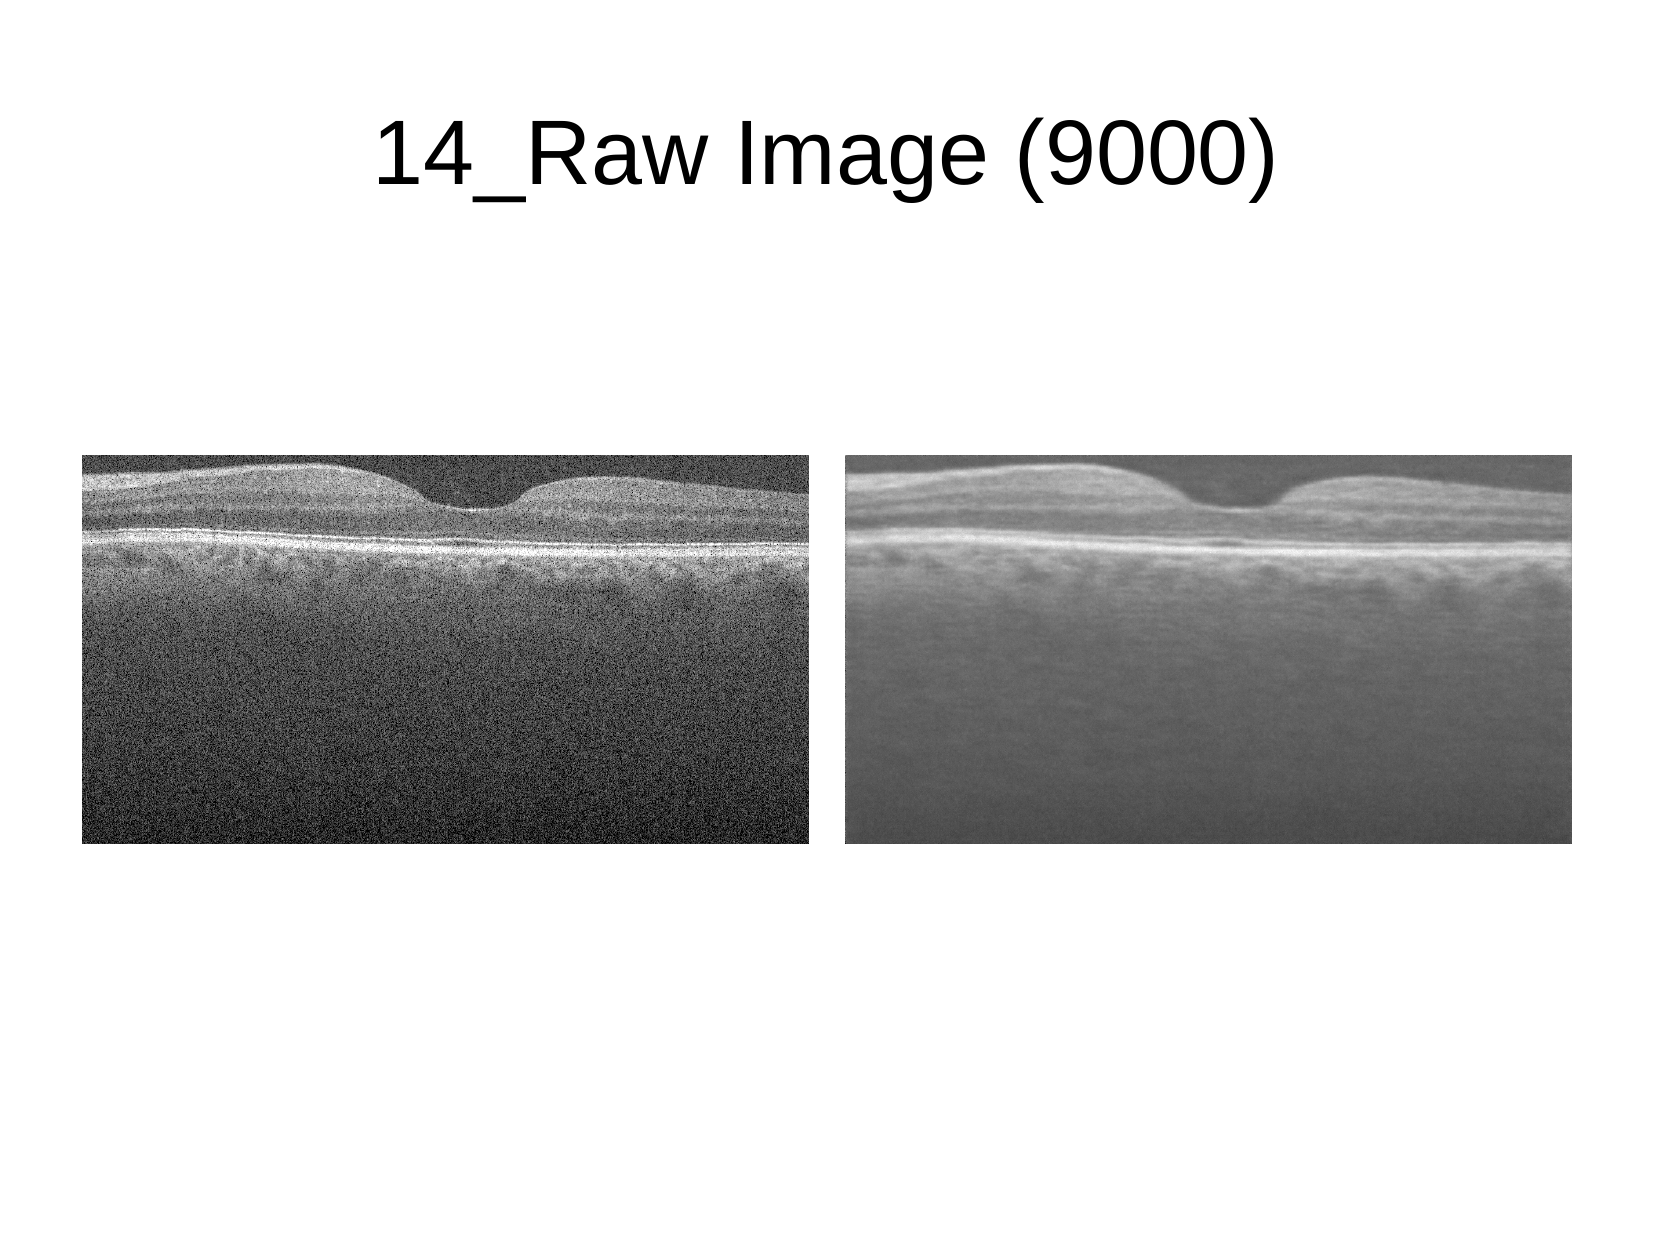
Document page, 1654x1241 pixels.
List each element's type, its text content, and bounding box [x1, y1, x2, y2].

picture [845, 455, 1572, 845]
picture [82, 455, 809, 845]
title 14_Raw Image (9000) [82, 49, 1571, 257]
